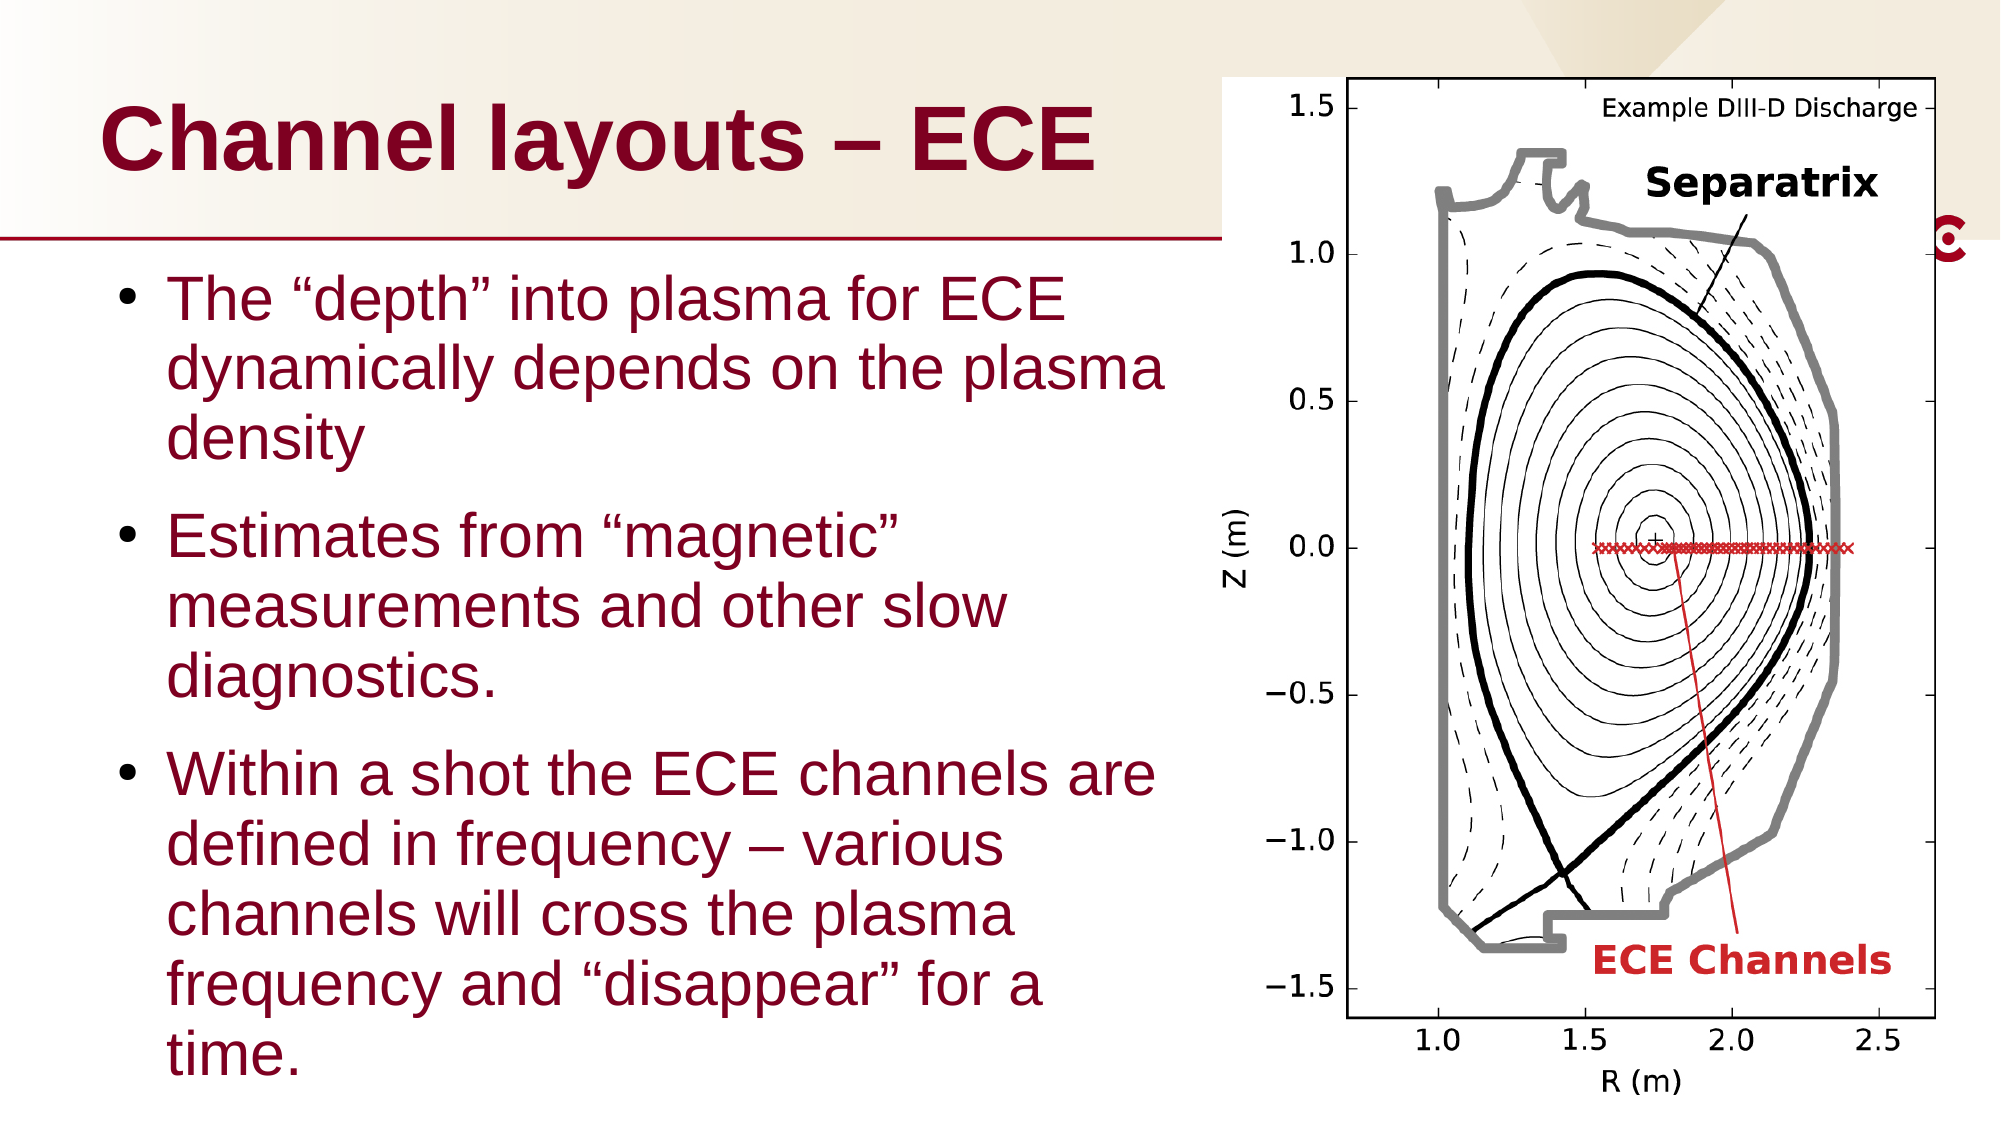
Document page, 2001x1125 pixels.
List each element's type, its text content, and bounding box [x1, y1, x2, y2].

list The “depth” into plasma for ECE dynamically depends on the plasma density Estimates from “magnetic” measurements and other slow diagnostics. Within a shot the ECE channels are defined in frequency – various channels will cross the plasma frequency and “disappear” for a time. [99, 263, 1186, 1096]
picture [0, 0, 2001, 1096]
title Channel layouts – ECE [99, 44, 1900, 233]
